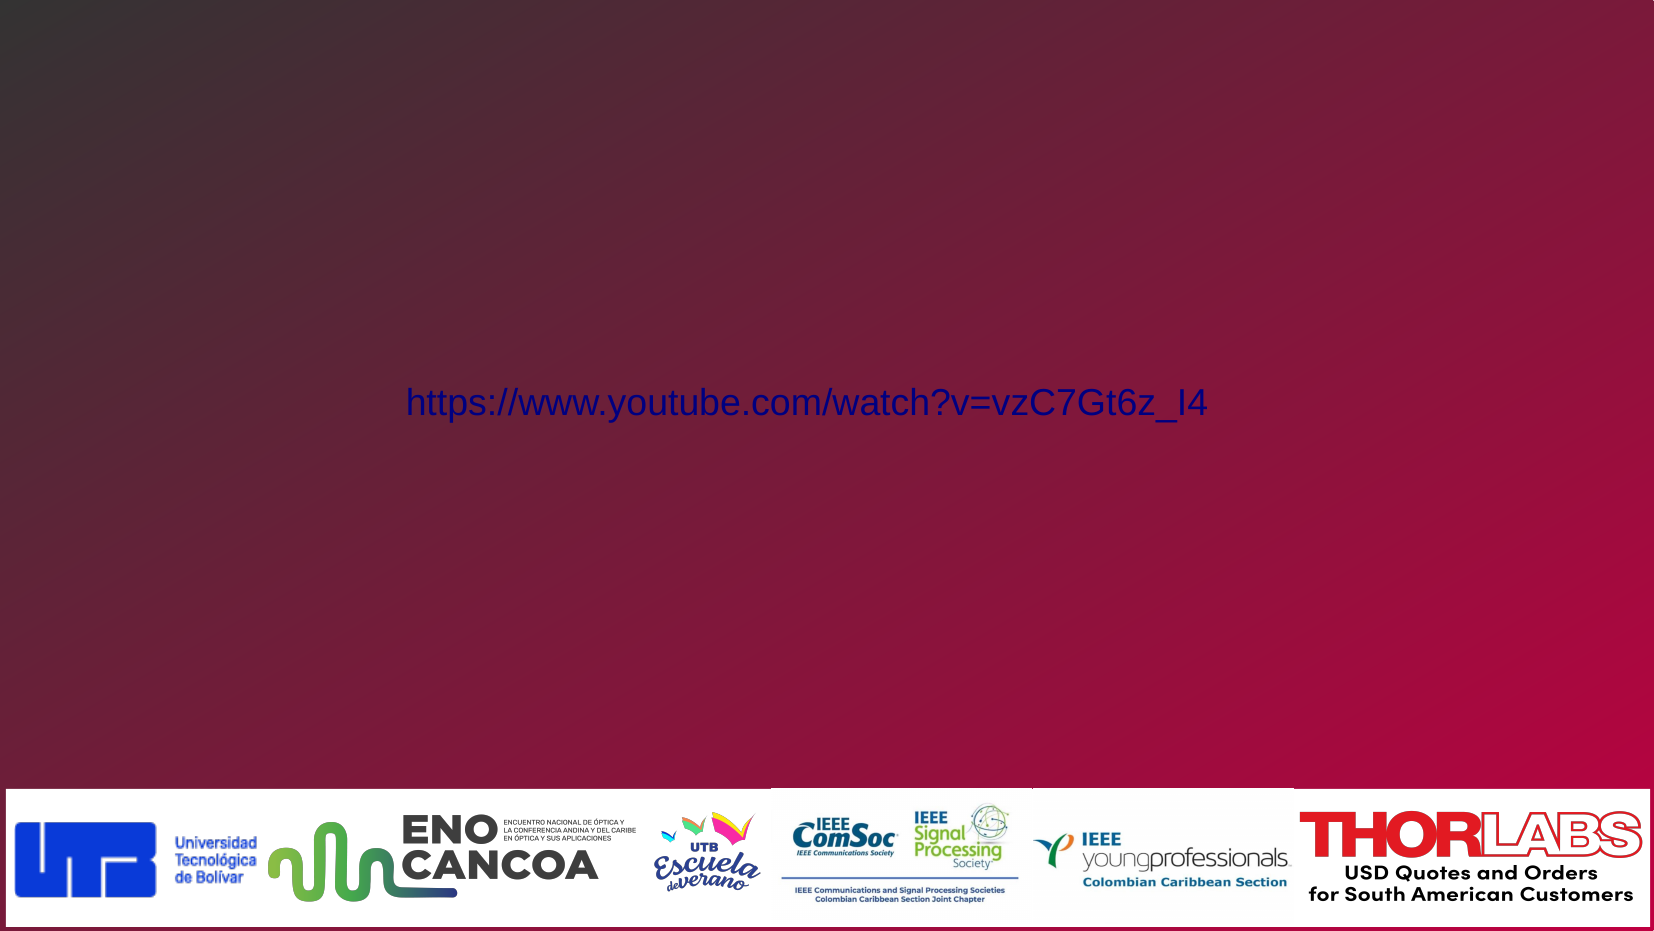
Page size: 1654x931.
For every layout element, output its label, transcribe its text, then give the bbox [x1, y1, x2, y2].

picture [14, 799, 767, 917]
text_box https://www.youtube.com/watch?v=vzC7Gt6z_I4 [391, 373, 1225, 431]
picture [771, 788, 1032, 924]
picture [1033, 788, 1649, 924]
text_box [5, 788, 1651, 927]
